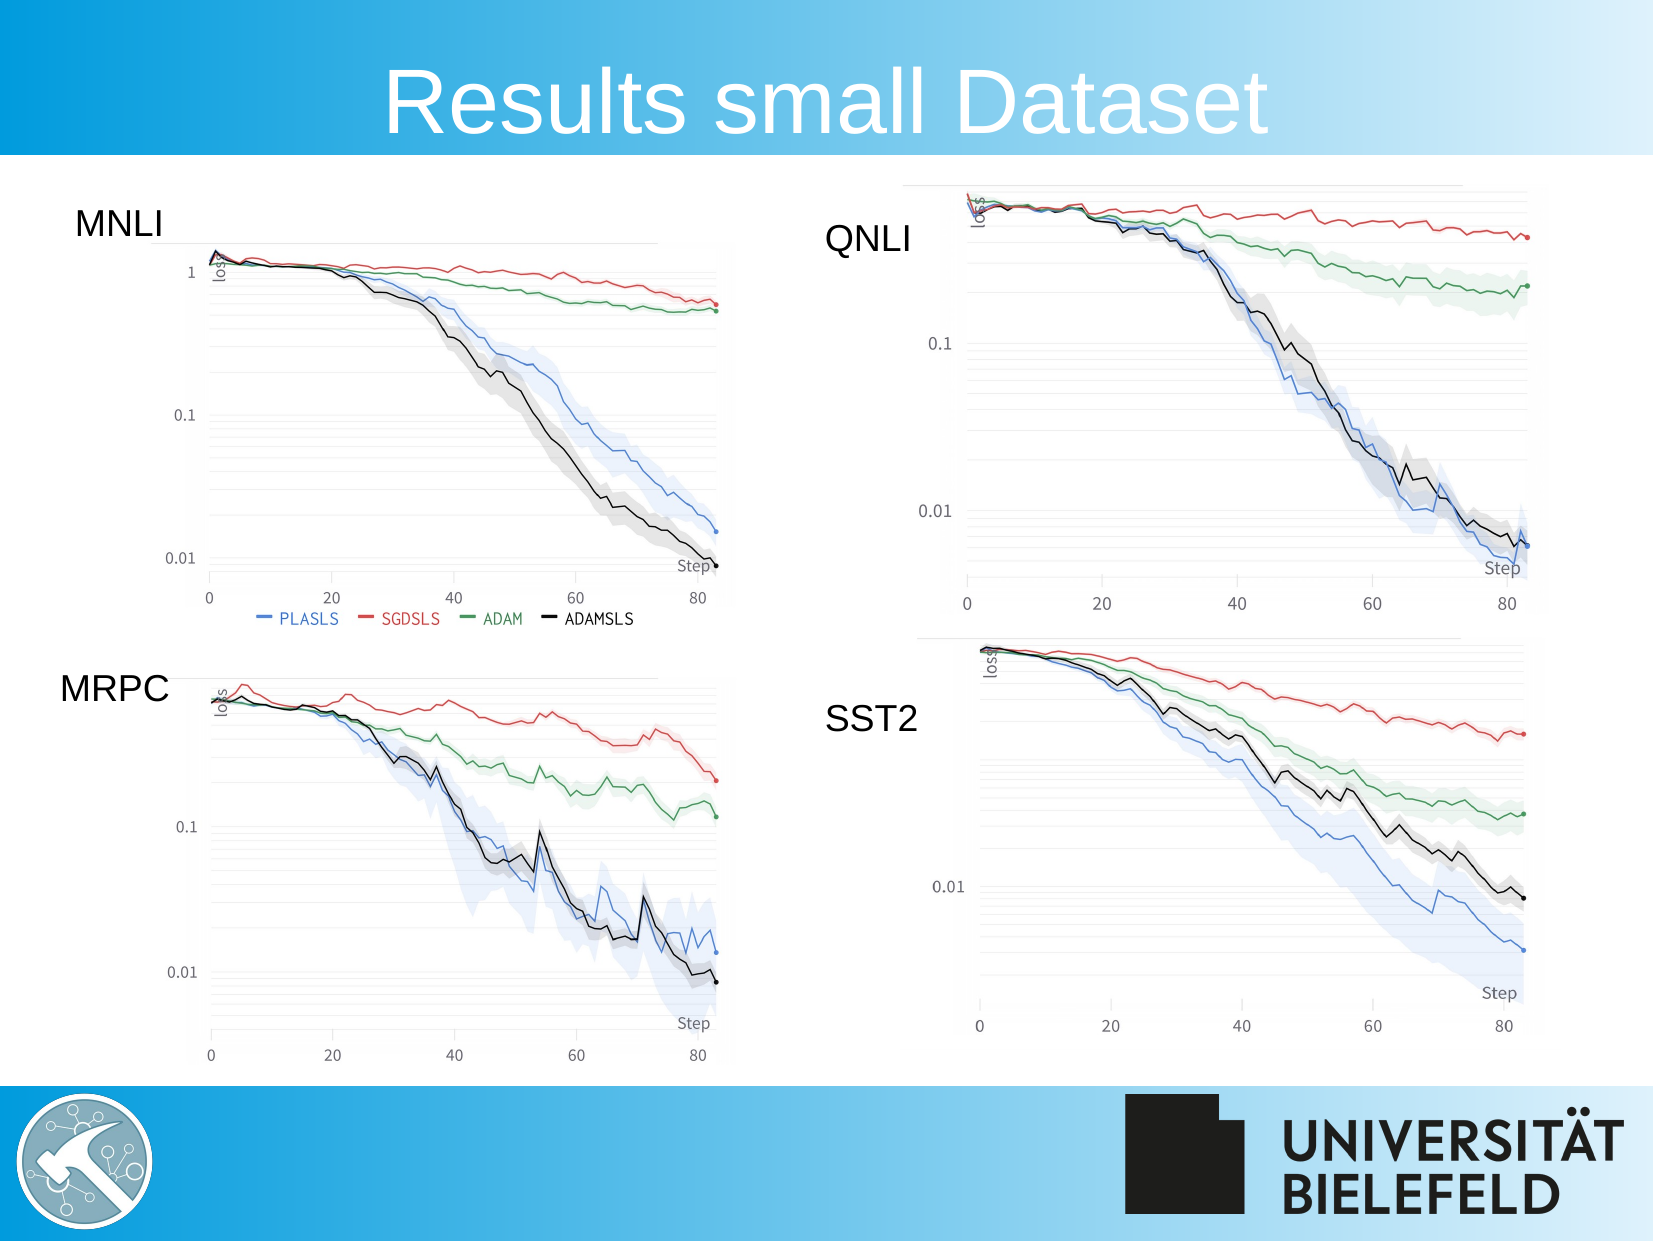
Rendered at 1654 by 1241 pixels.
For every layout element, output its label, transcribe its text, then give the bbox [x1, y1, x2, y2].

text_box MRPC [45, 660, 185, 717]
picture [1125, 1094, 1624, 1214]
title Results small Dataset [82, 49, 1571, 155]
picture [17, 1086, 153, 1241]
picture [135, 224, 751, 646]
picture [137, 659, 751, 1079]
picture [885, 164, 1566, 1051]
text_box QNLI [810, 210, 928, 267]
text_box SST2 [810, 690, 934, 747]
text_box MNLI [60, 195, 180, 252]
